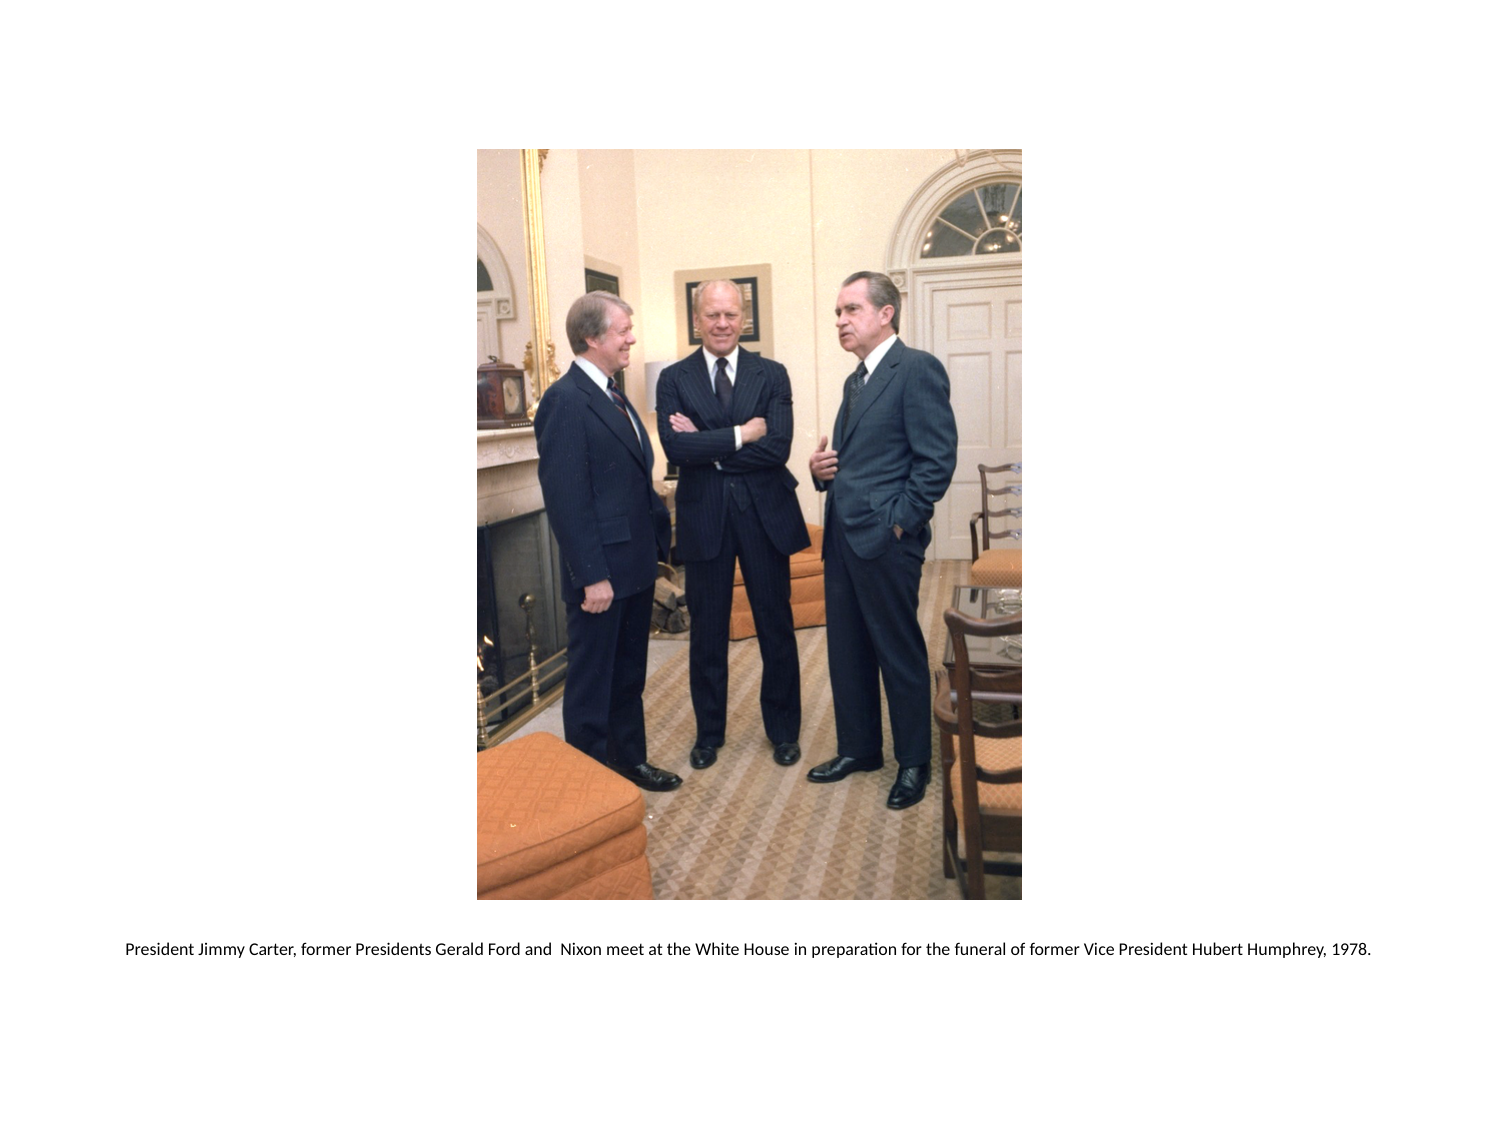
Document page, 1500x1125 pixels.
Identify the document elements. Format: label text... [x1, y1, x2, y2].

text_box President Jimmy Carter, former Presidents Gerald Ford and Nixon meet at the White House in preparation for the funeral of former Vice President Hubert Humphrey, 1978. [110, 930, 1390, 967]
picture [477, 149, 1022, 900]
